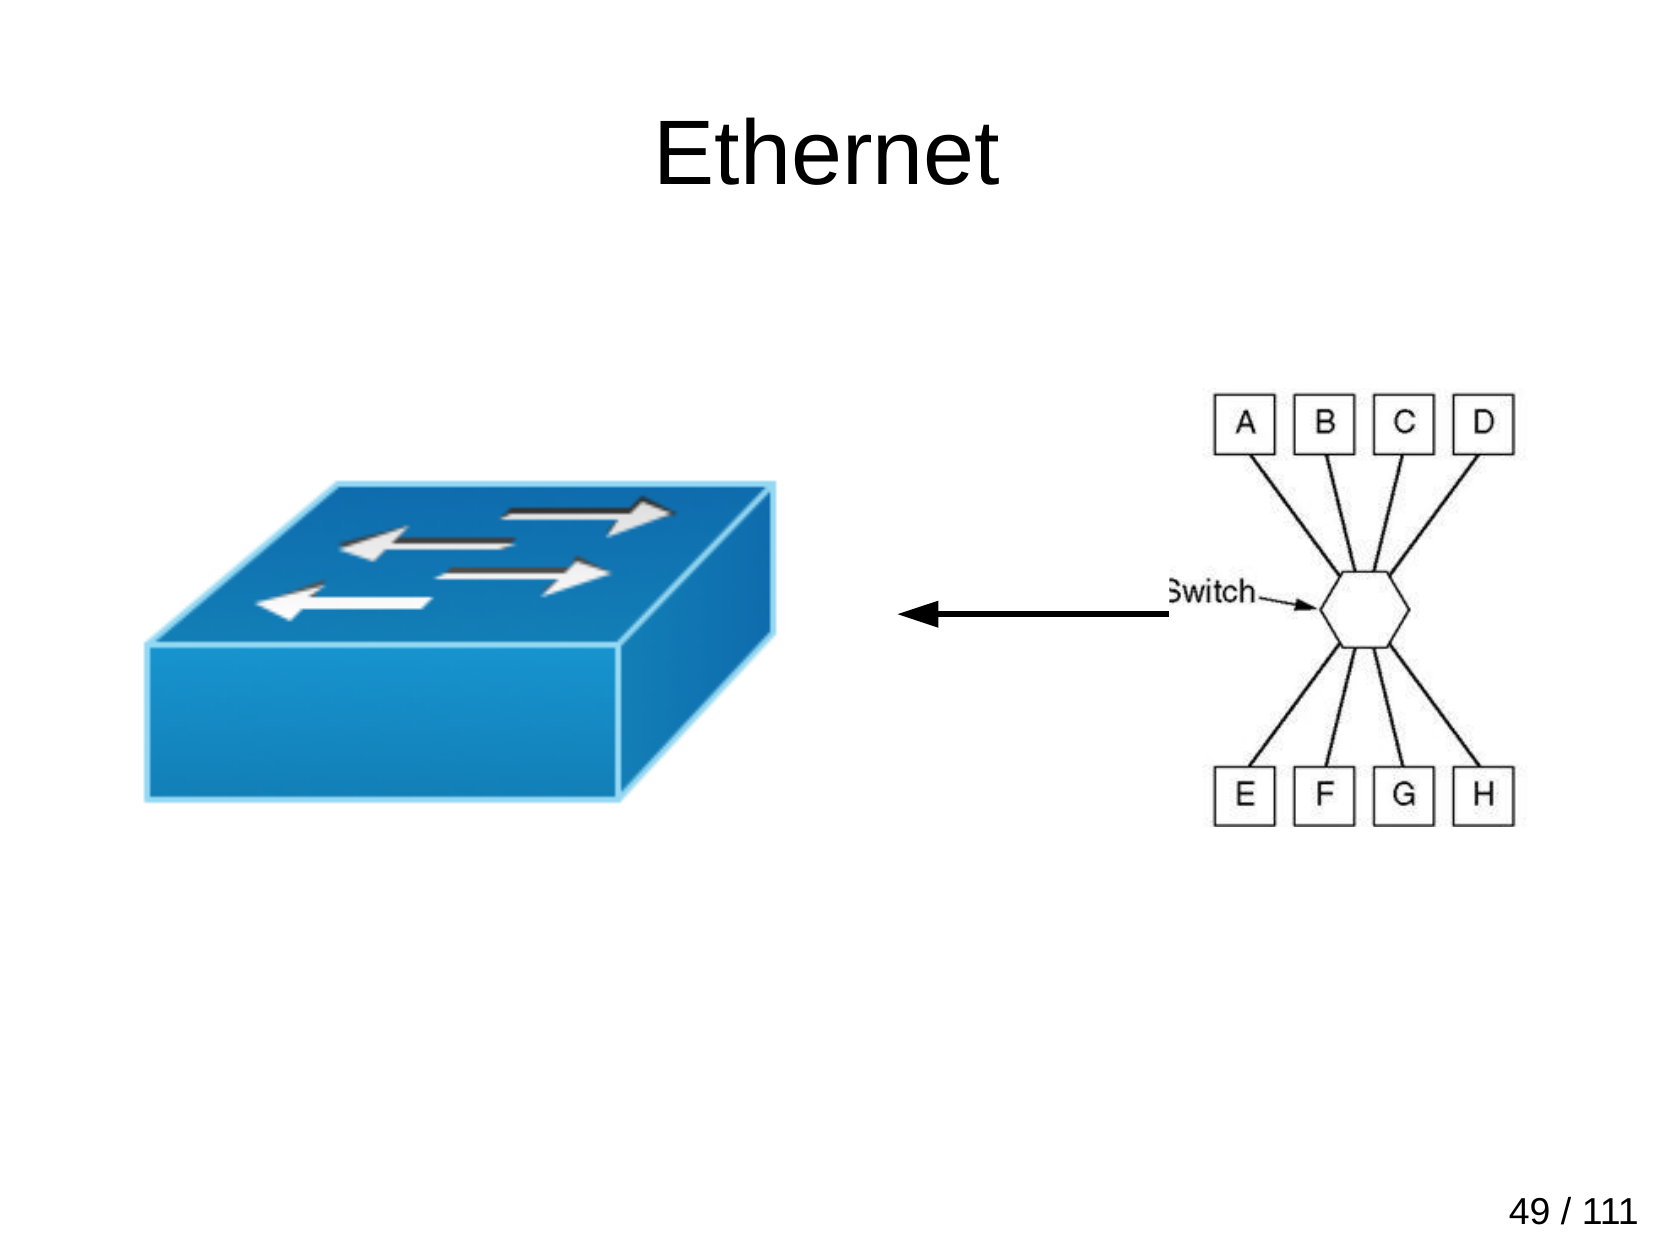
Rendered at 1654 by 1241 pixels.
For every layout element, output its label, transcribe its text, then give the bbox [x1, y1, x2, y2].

picture [118, 420, 851, 839]
title Ethernet [82, 49, 1571, 257]
text_box <number> / 111 [1380, 1183, 1654, 1241]
picture [1169, 388, 1595, 827]
